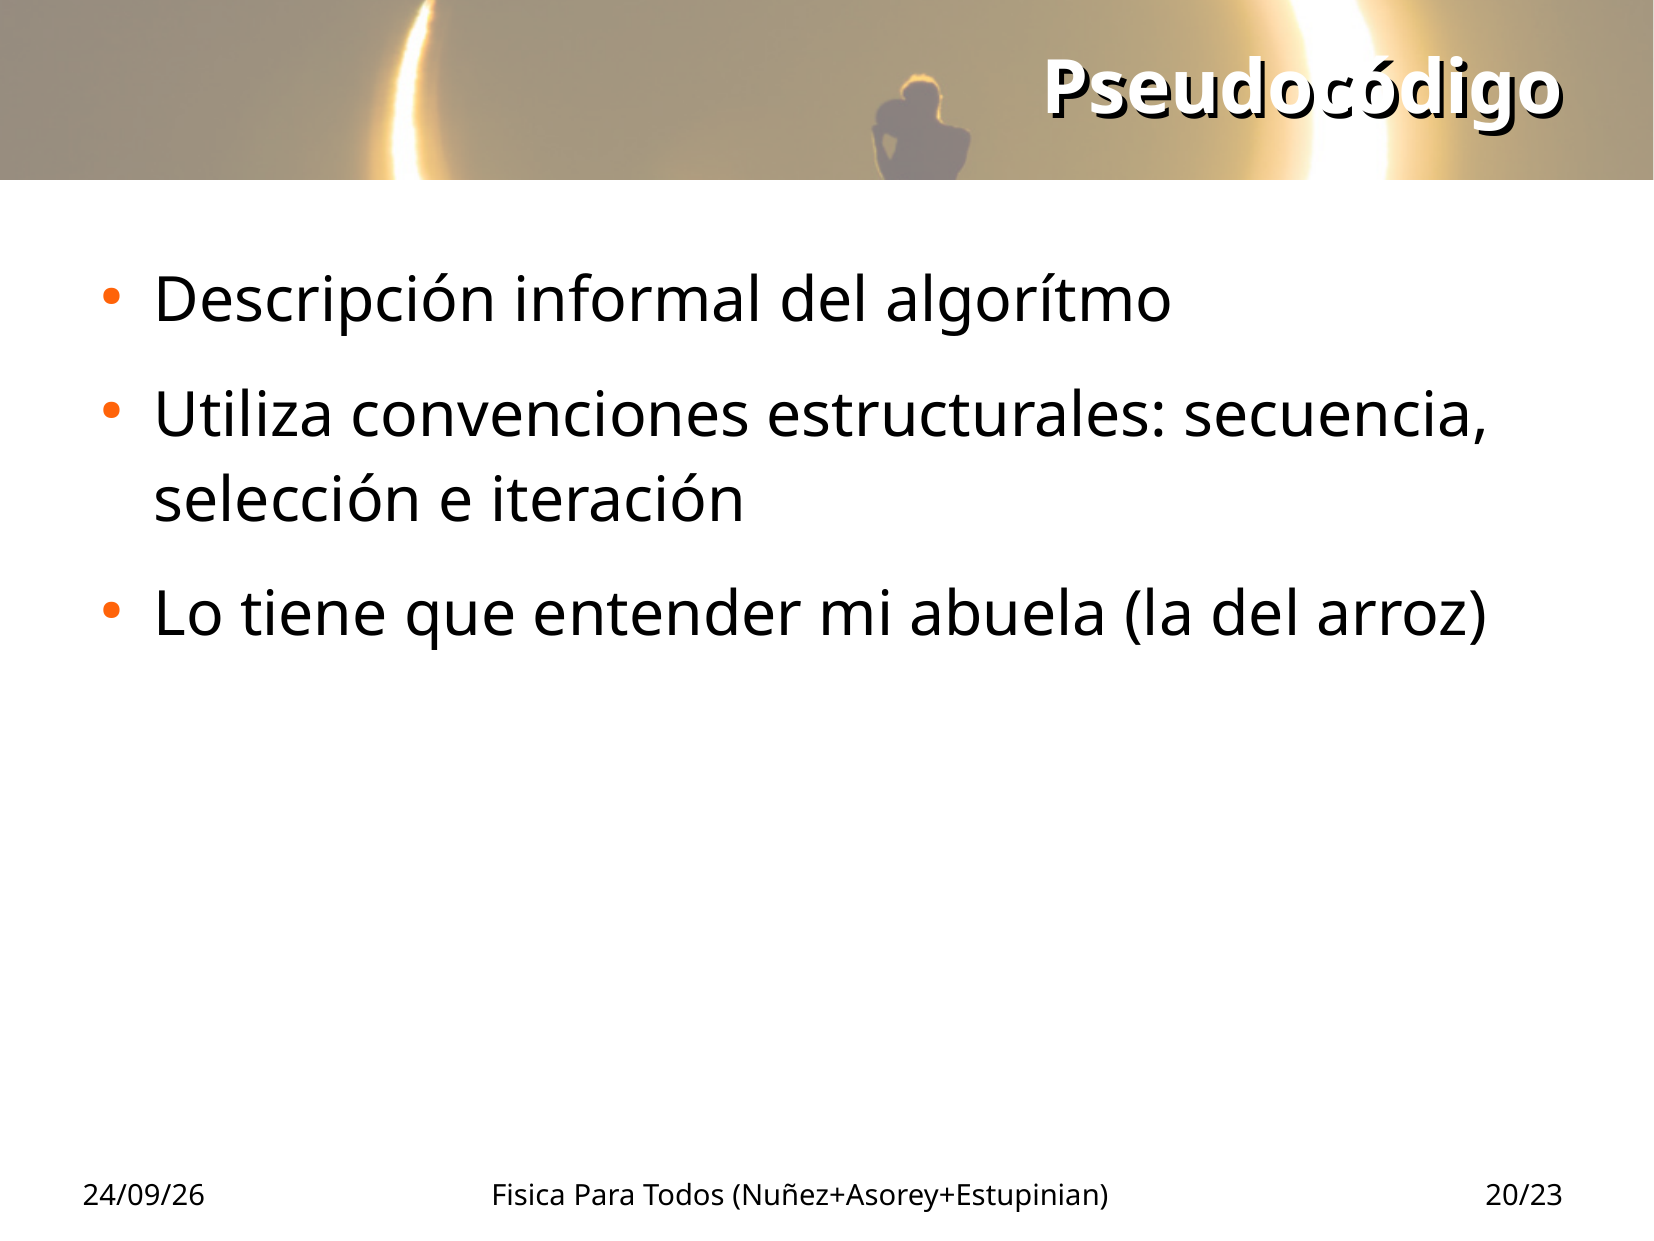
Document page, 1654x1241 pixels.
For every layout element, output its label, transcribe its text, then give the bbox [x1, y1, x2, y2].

list Descripción informal del algorítmo Utiliza convenciones estructurales: secuencia, selección e iteración Lo tiene que entender mi abuela (la del arroz) [82, 255, 1571, 1156]
title Pseudocódigo [75, 19, 1564, 151]
picture [0, 0, 1654, 180]
